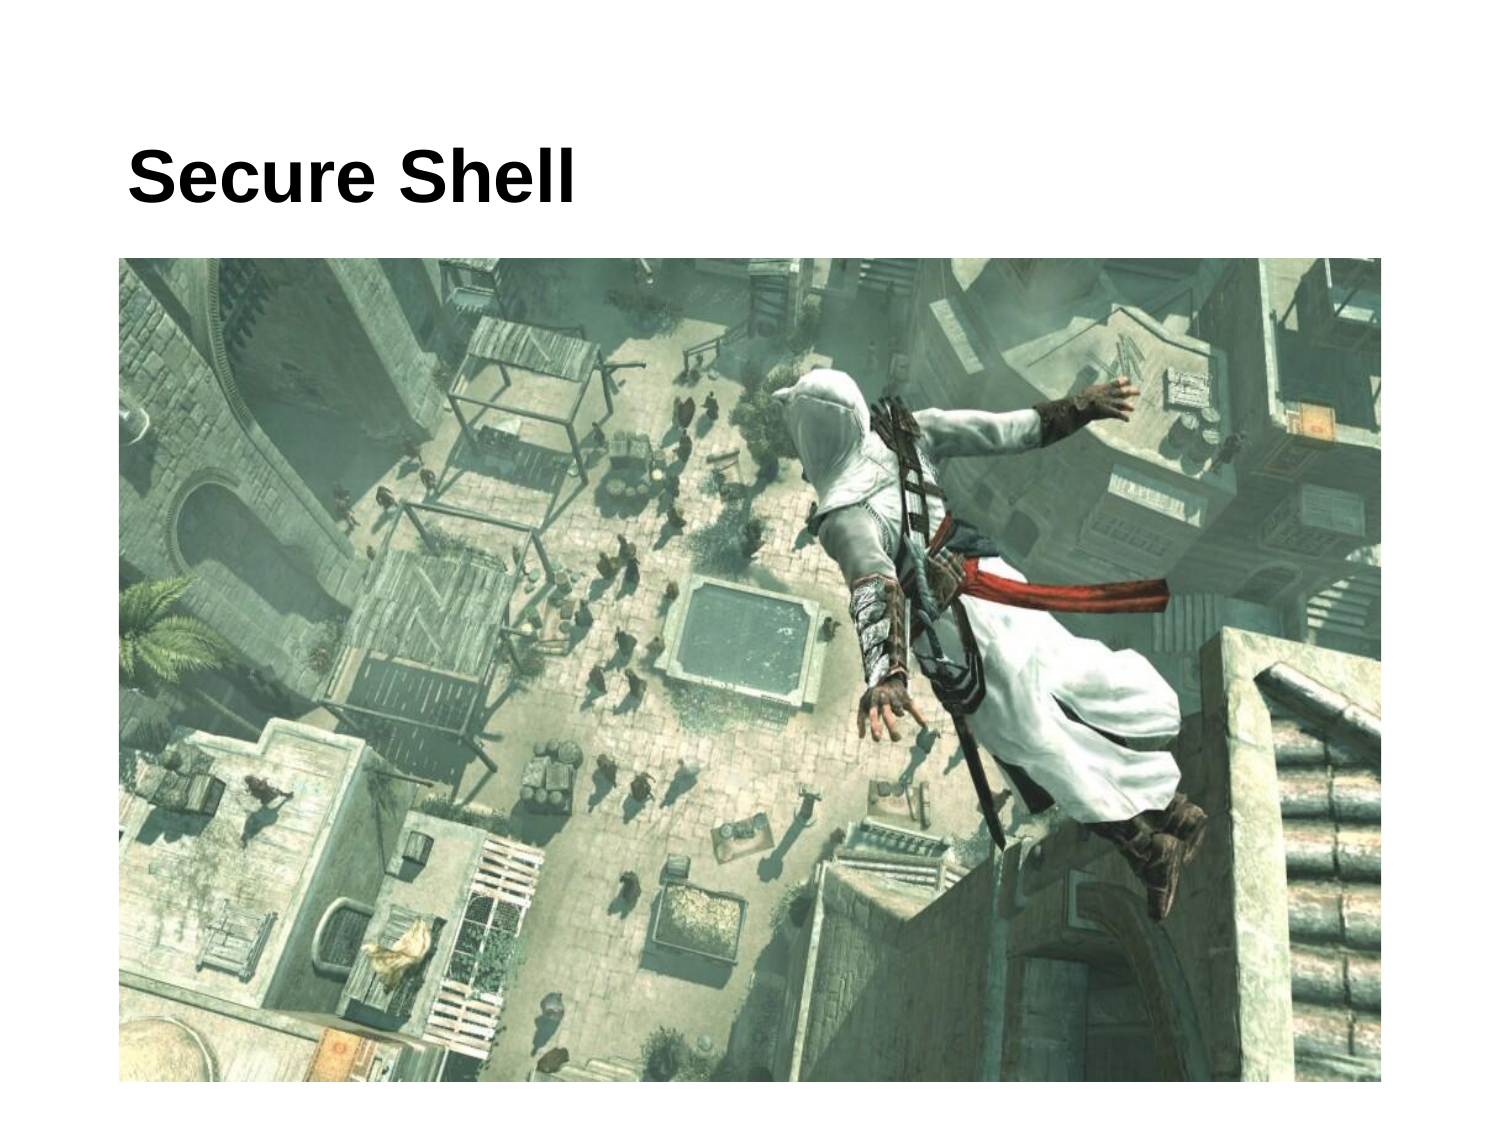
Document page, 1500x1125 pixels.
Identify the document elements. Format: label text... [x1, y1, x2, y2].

title Secure Shell [75, 45, 1425, 233]
text_box [118, 258, 1382, 1082]
